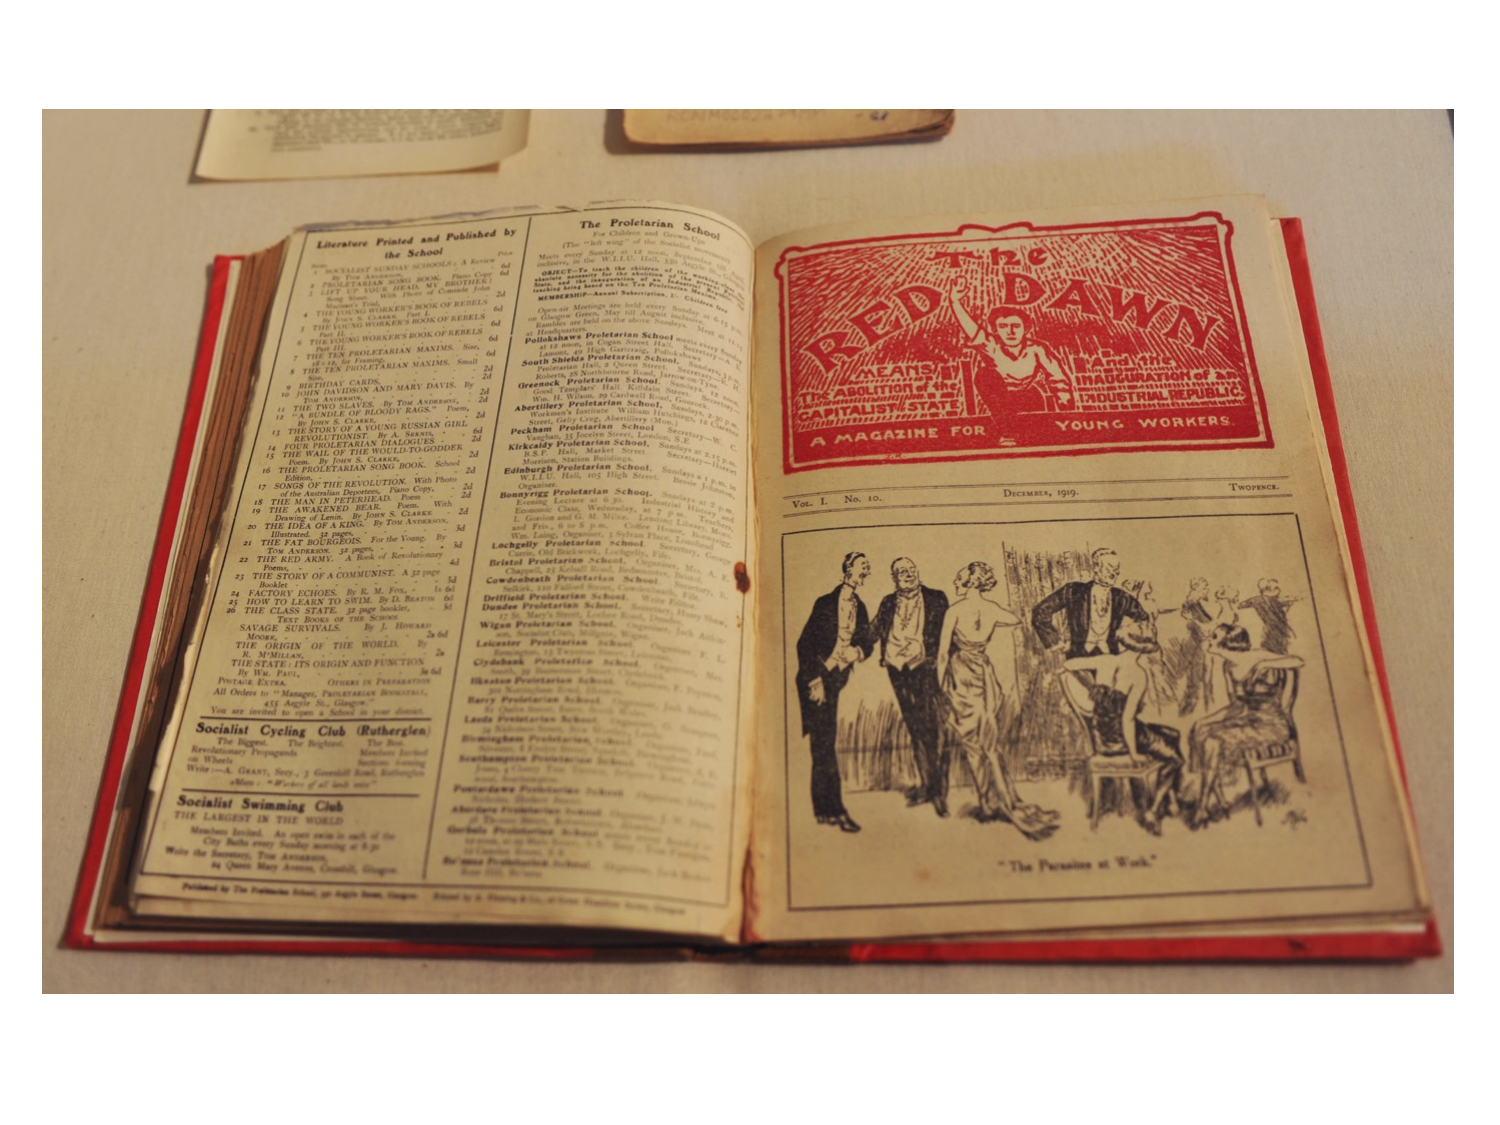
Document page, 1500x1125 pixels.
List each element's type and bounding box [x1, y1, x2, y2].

picture [42, 109, 1454, 994]
